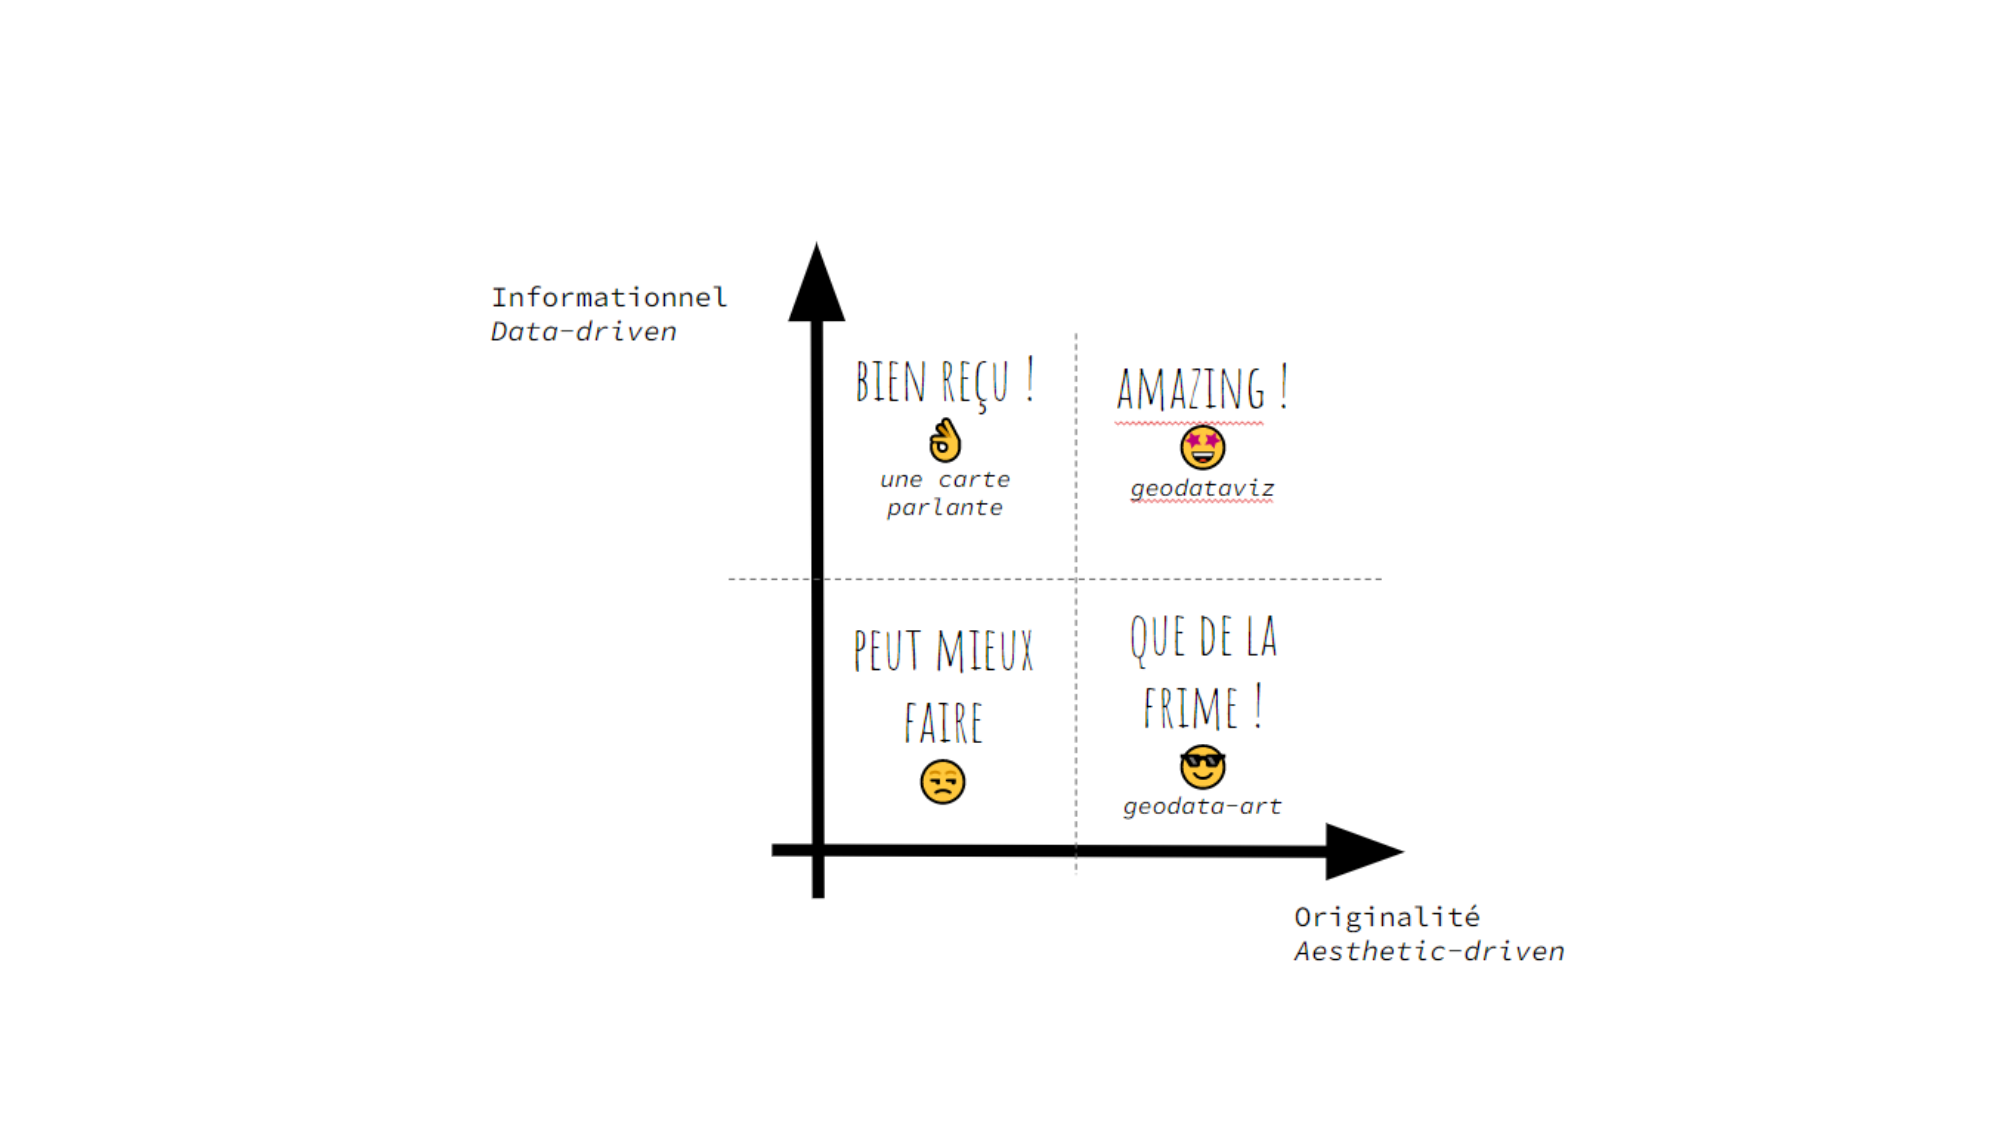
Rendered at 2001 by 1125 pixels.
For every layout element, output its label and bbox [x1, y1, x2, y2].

picture [460, 209, 1611, 993]
